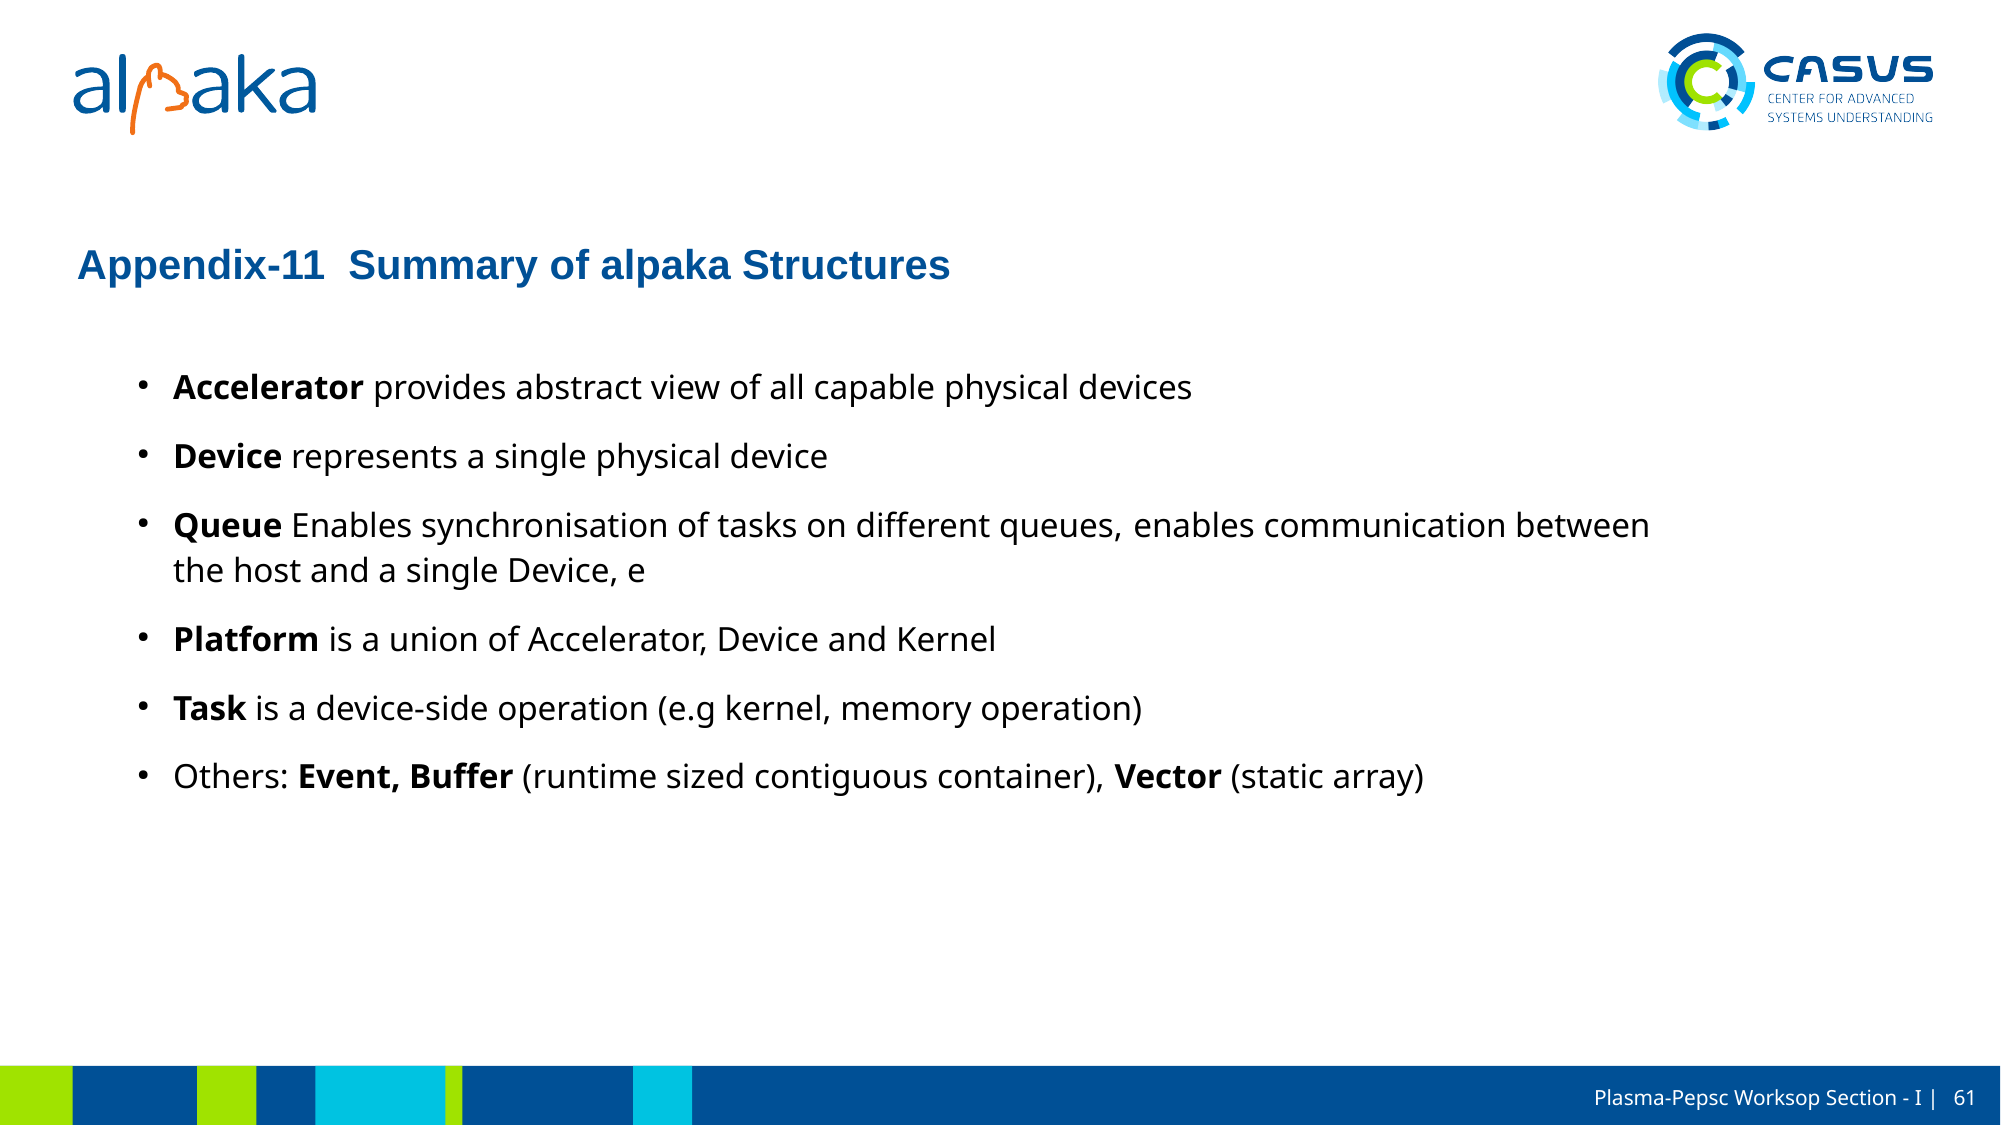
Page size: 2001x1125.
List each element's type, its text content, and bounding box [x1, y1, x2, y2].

picture [72, 53, 317, 136]
list Accelerator provides abstract view of all capable physical devices Device represents a single physical device Queue Enables synchronisation of tasks on different queues, enables communication between the host and a single Device, e Platform is a union of Accelerator, Device and Kernel Task is a device-side operation (e.g kernel, memory operation) Others: Event, Buffer (runtime sized contiguous container), Vector (static array) [137, 363, 1685, 1026]
picture [1658, 33, 1933, 131]
text_box Appendix-11 Summary of alpaka Structures [62, 234, 1146, 331]
